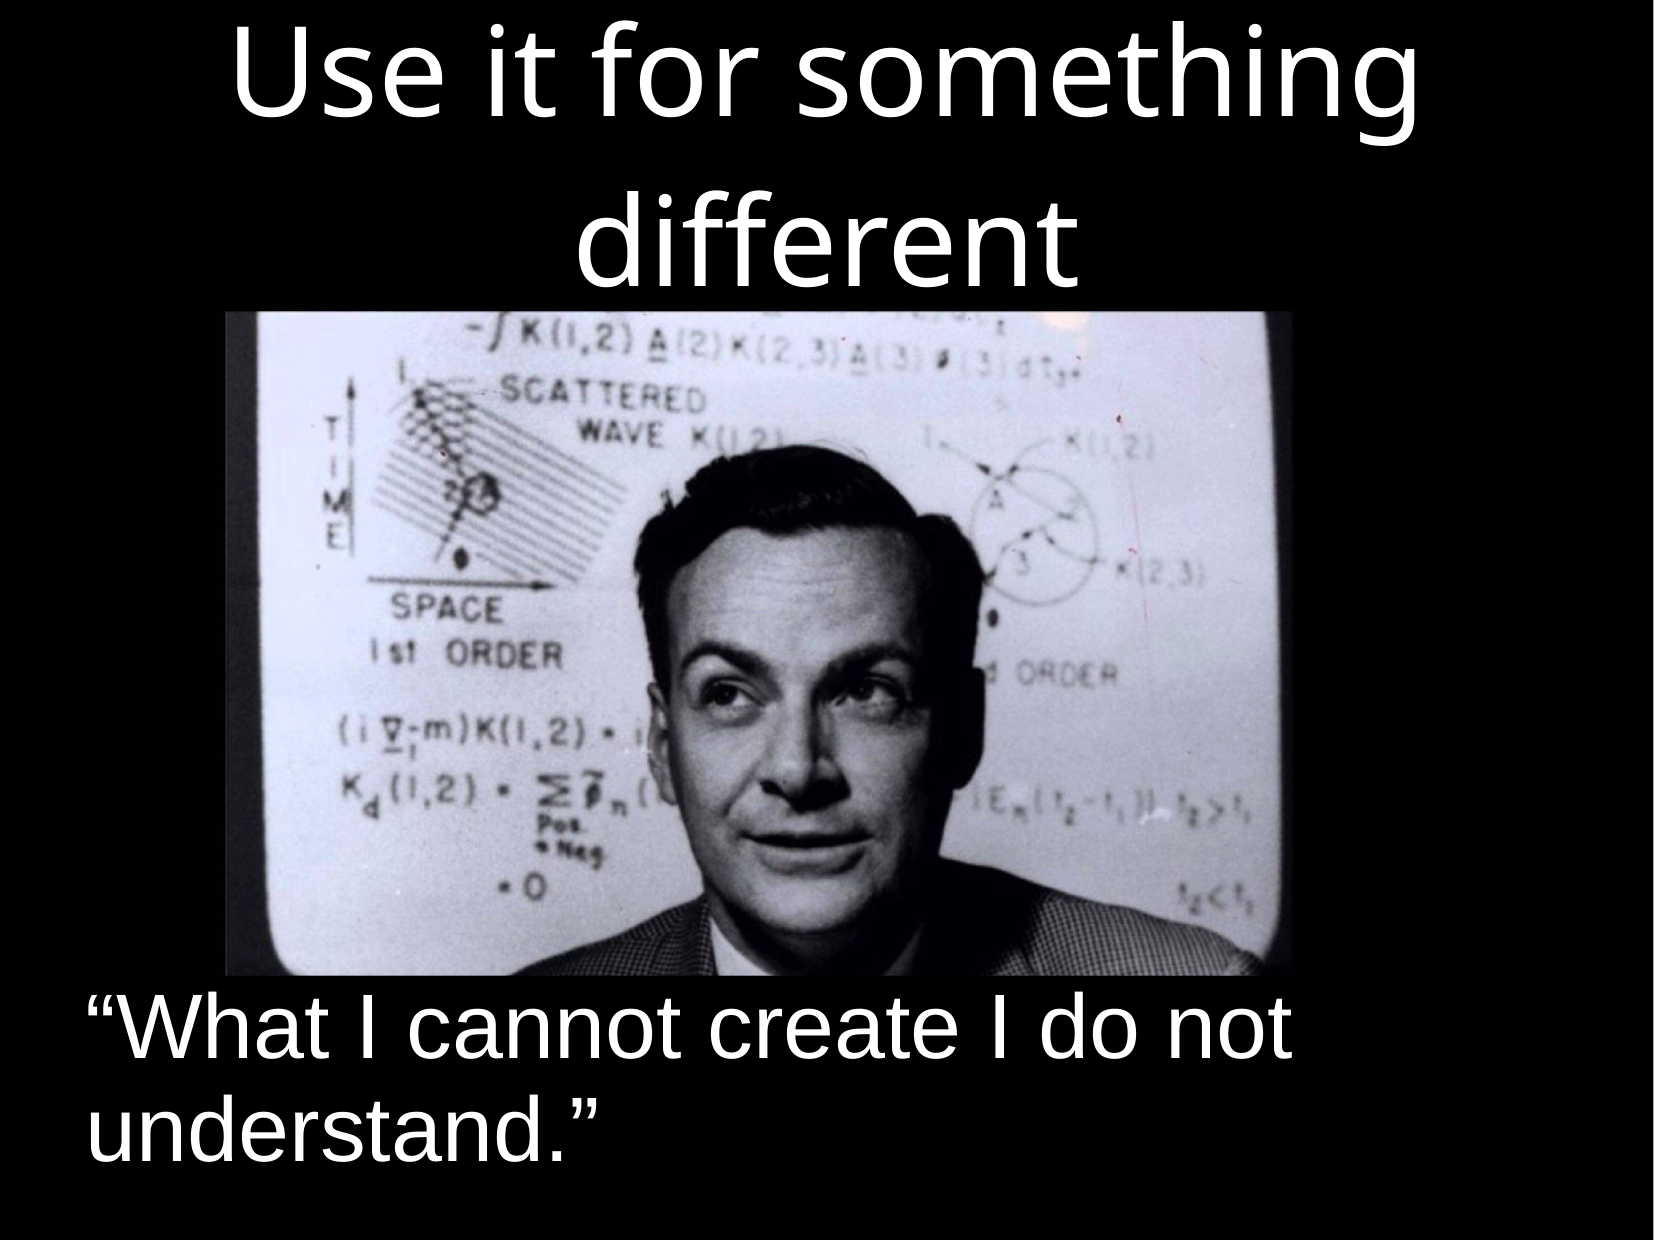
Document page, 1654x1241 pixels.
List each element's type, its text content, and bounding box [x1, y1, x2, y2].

title Use it for something different [82, 0, 1571, 306]
picture [168, 311, 1351, 975]
list “What I cannot create I do not understand.” [15, 975, 1621, 1241]
